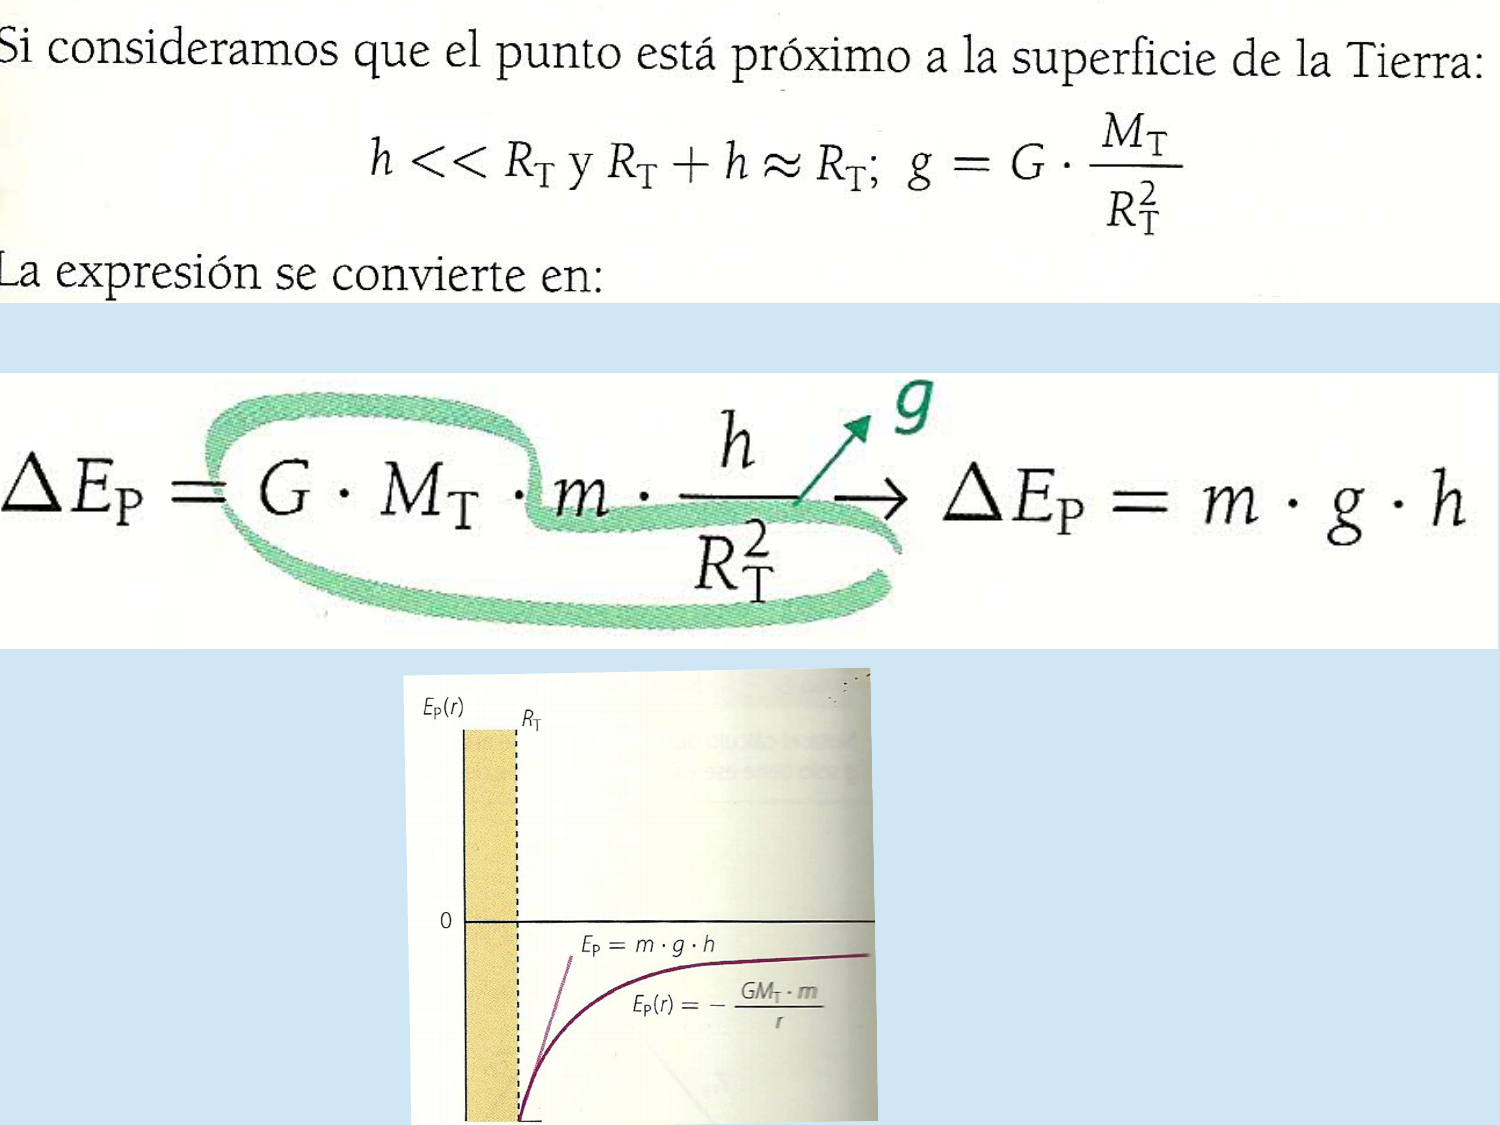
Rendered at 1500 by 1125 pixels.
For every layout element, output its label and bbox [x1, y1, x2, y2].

picture [0, 0, 1500, 303]
picture [0, 373, 1498, 649]
picture [403, 667, 878, 1125]
